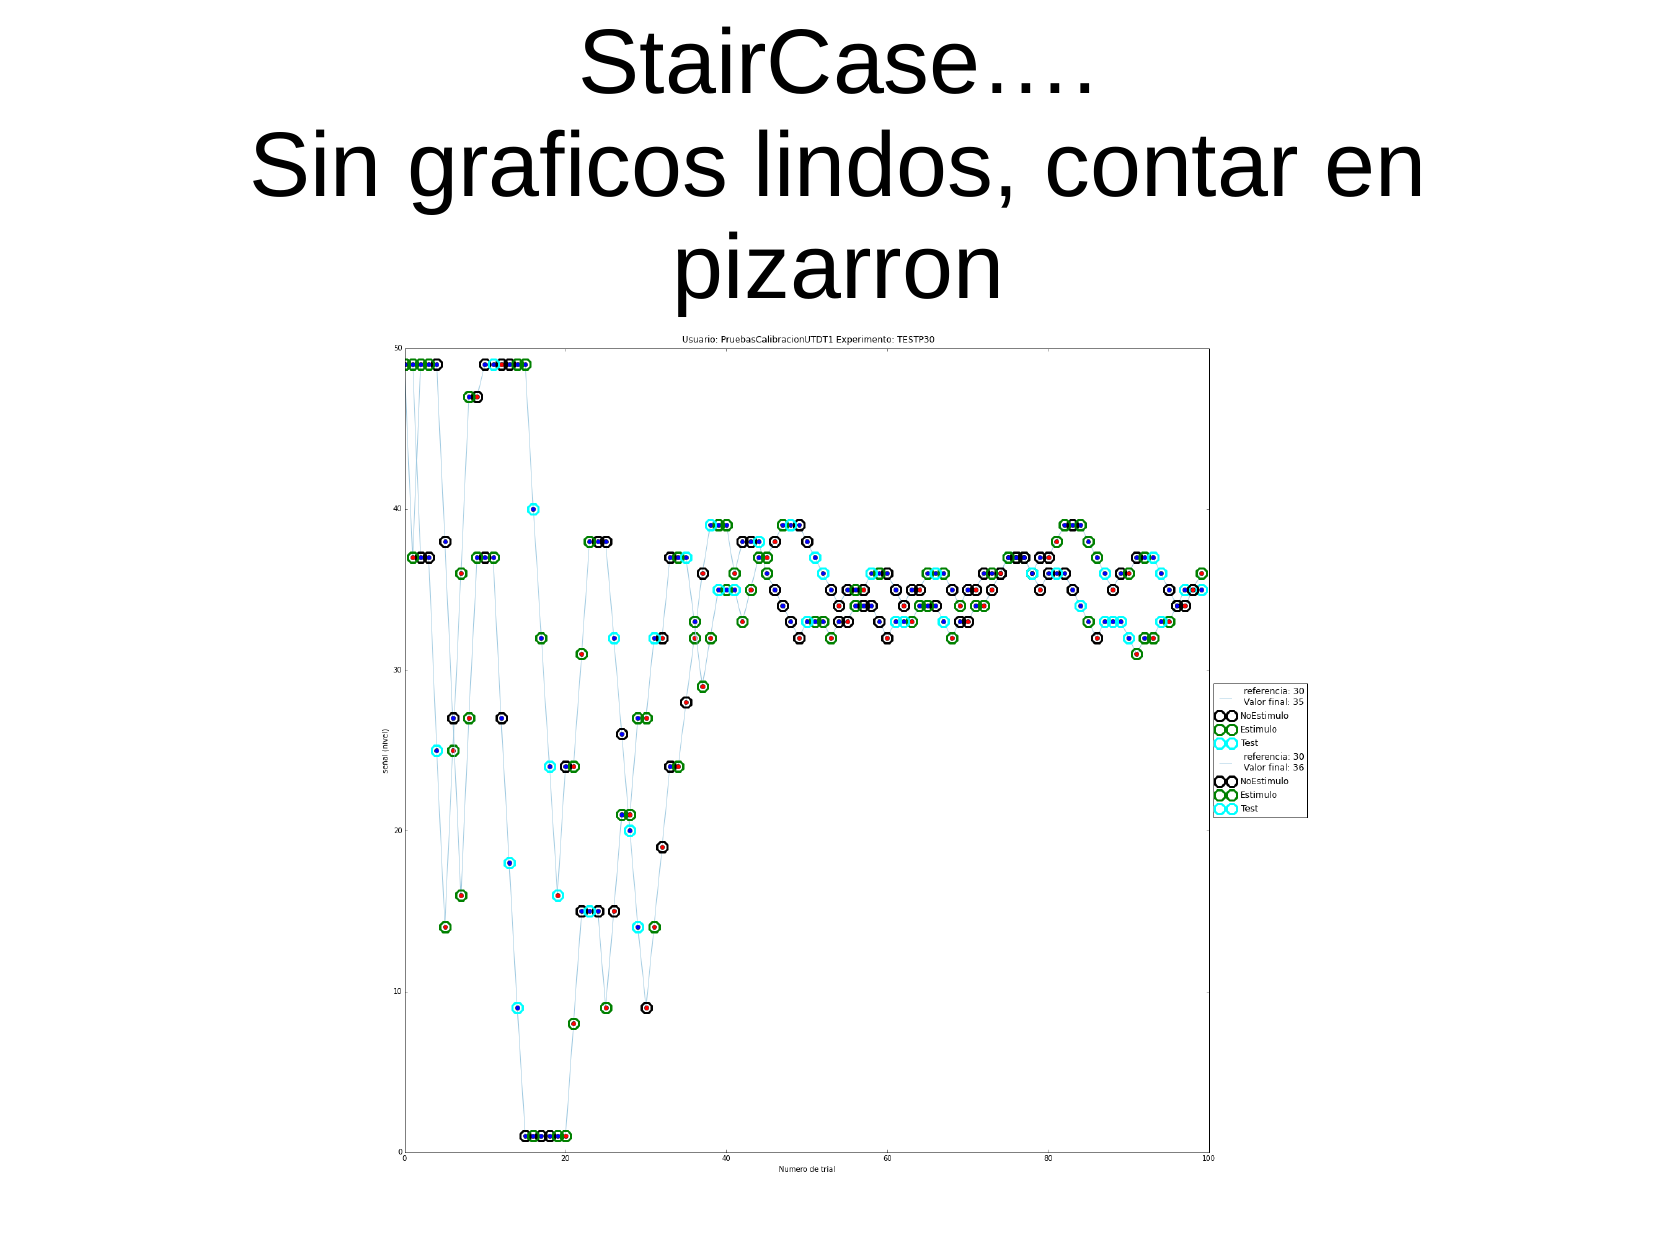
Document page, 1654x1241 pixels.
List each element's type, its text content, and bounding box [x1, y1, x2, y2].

picture [377, 330, 1312, 1178]
title StairCase…. Sin graficos lindos, contar en pizarron [94, 10, 1583, 319]
